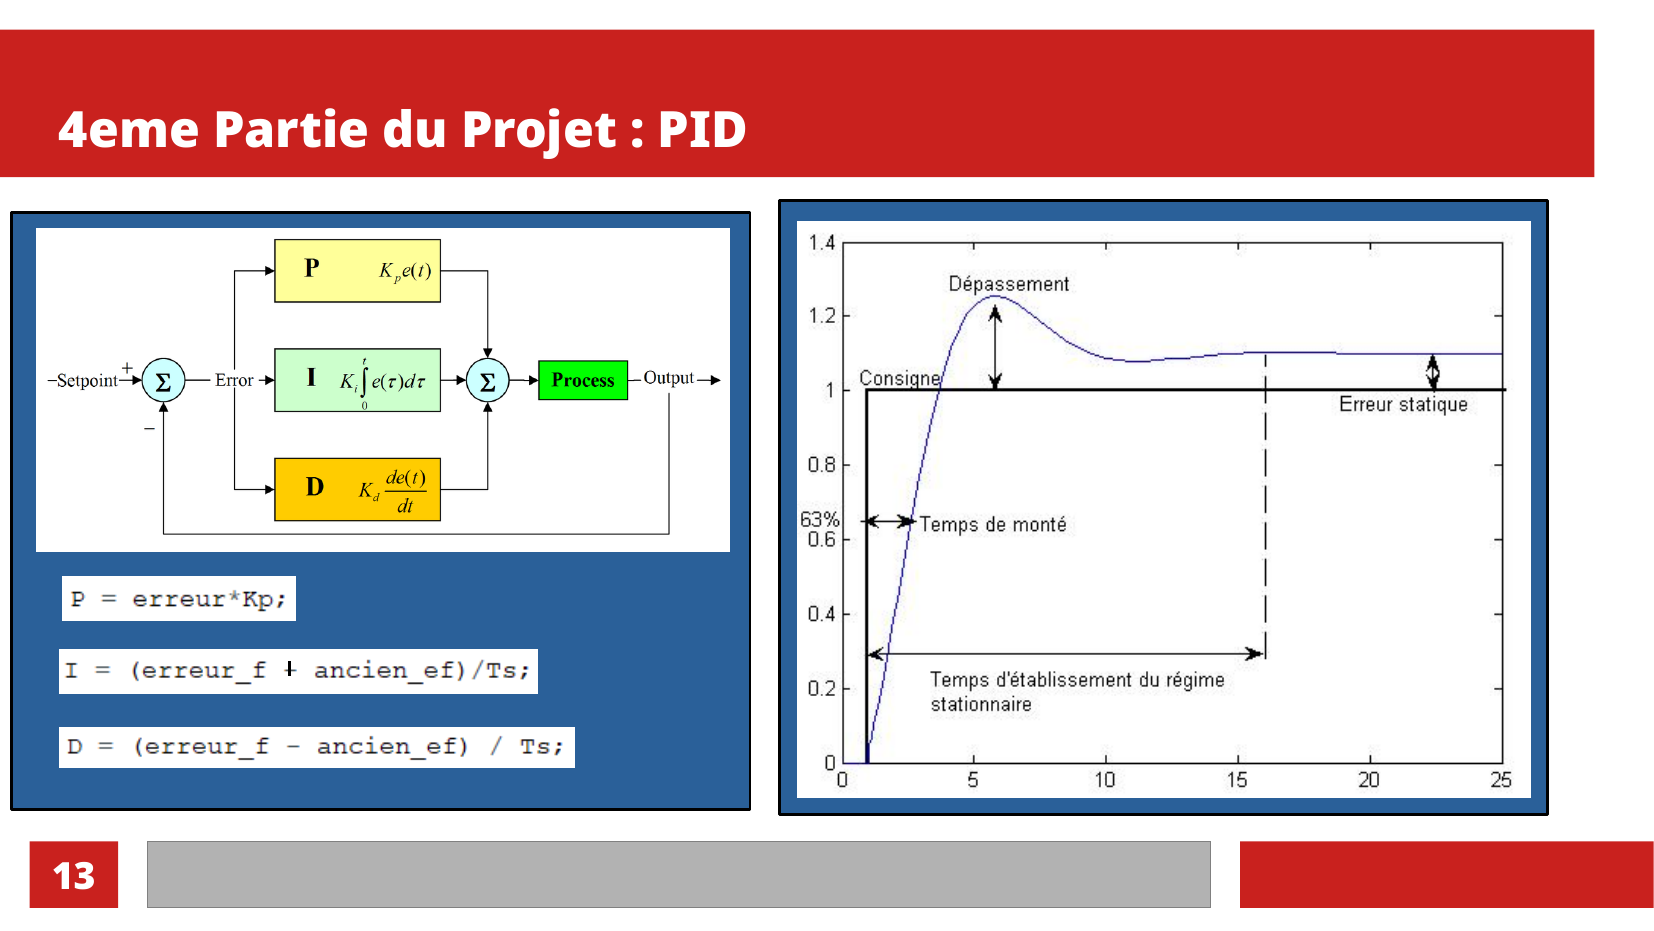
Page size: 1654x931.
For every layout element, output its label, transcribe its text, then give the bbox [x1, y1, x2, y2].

picture [59, 649, 538, 694]
text_box [779, 200, 1548, 815]
picture [62, 576, 296, 621]
picture [797, 221, 1531, 798]
text_box [11, 212, 751, 810]
picture [59, 727, 575, 768]
picture [36, 228, 730, 552]
title 4eme Partie du Projet : PID [59, 44, 1595, 163]
